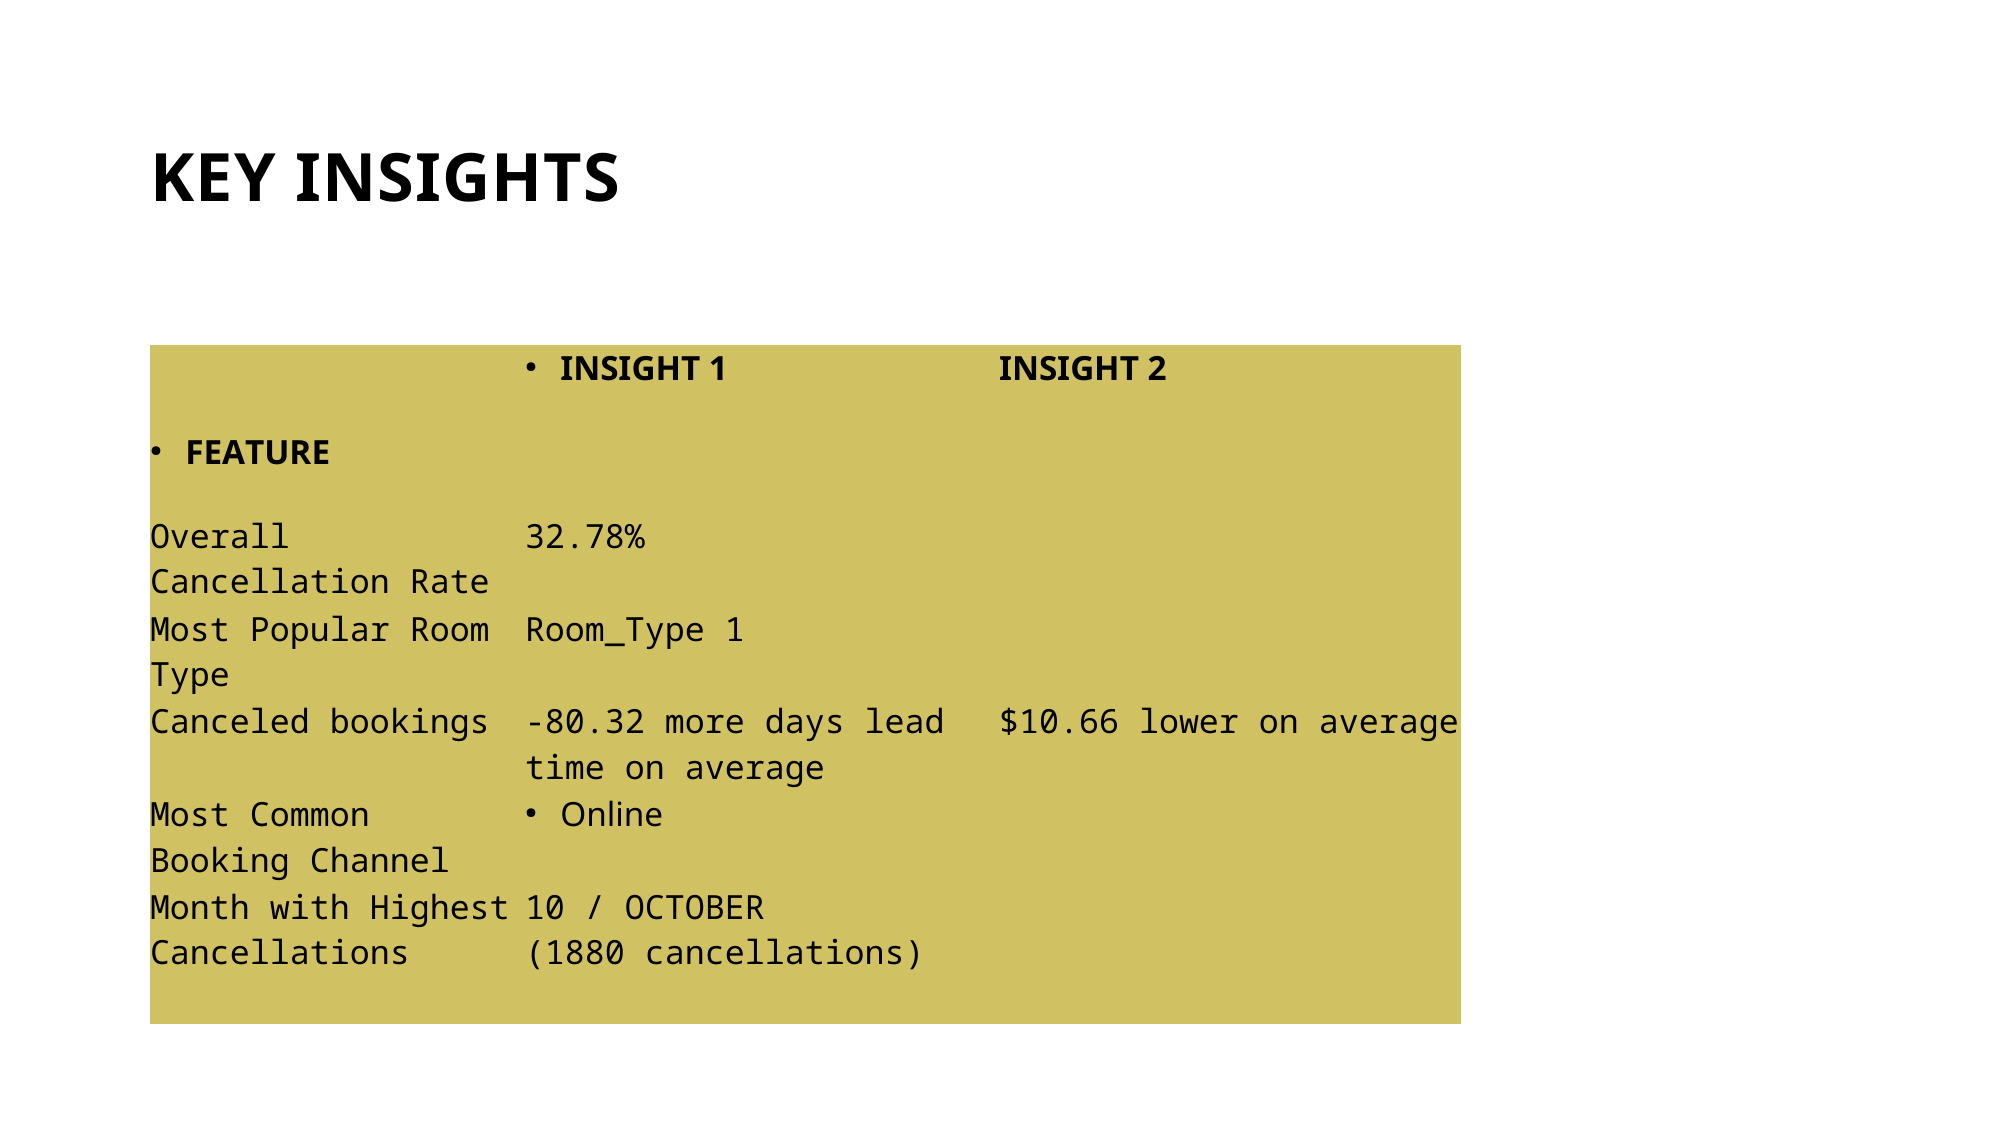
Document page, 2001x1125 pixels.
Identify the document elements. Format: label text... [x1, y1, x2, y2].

table_cell [999, 884, 1461, 1024]
table_cell 10 / OCTOBER (1880 cancellations) [525, 884, 999, 1024]
title KEY INSIGHTS [135, 136, 1849, 323]
table_cell [525, 429, 999, 513]
table_cell Most Common Booking Channel [150, 791, 525, 884]
table_header INSIGHT 1 [525, 345, 999, 429]
table_cell $10.66 lower on average [999, 698, 1461, 791]
table_cell 32.78% [525, 513, 999, 606]
table_cell Overall Cancellation Rate [150, 513, 525, 606]
table_cell [999, 429, 1461, 513]
table_cell Month with Highest Cancellations [150, 884, 525, 1024]
table_cell [999, 606, 1461, 698]
table_cell Most Popular Room Type [150, 606, 525, 698]
table_header INSIGHT 2 [999, 345, 1461, 429]
table_header [150, 345, 525, 429]
table_cell Canceled bookings [150, 698, 525, 791]
table_cell -80.32 more days lead time on average [525, 698, 999, 791]
table_cell Room_Type 1 [525, 606, 999, 698]
table_cell FEATURE [150, 429, 525, 513]
table_cell Online [525, 791, 999, 884]
table_cell [999, 513, 1461, 606]
table_cell [999, 791, 1461, 884]
